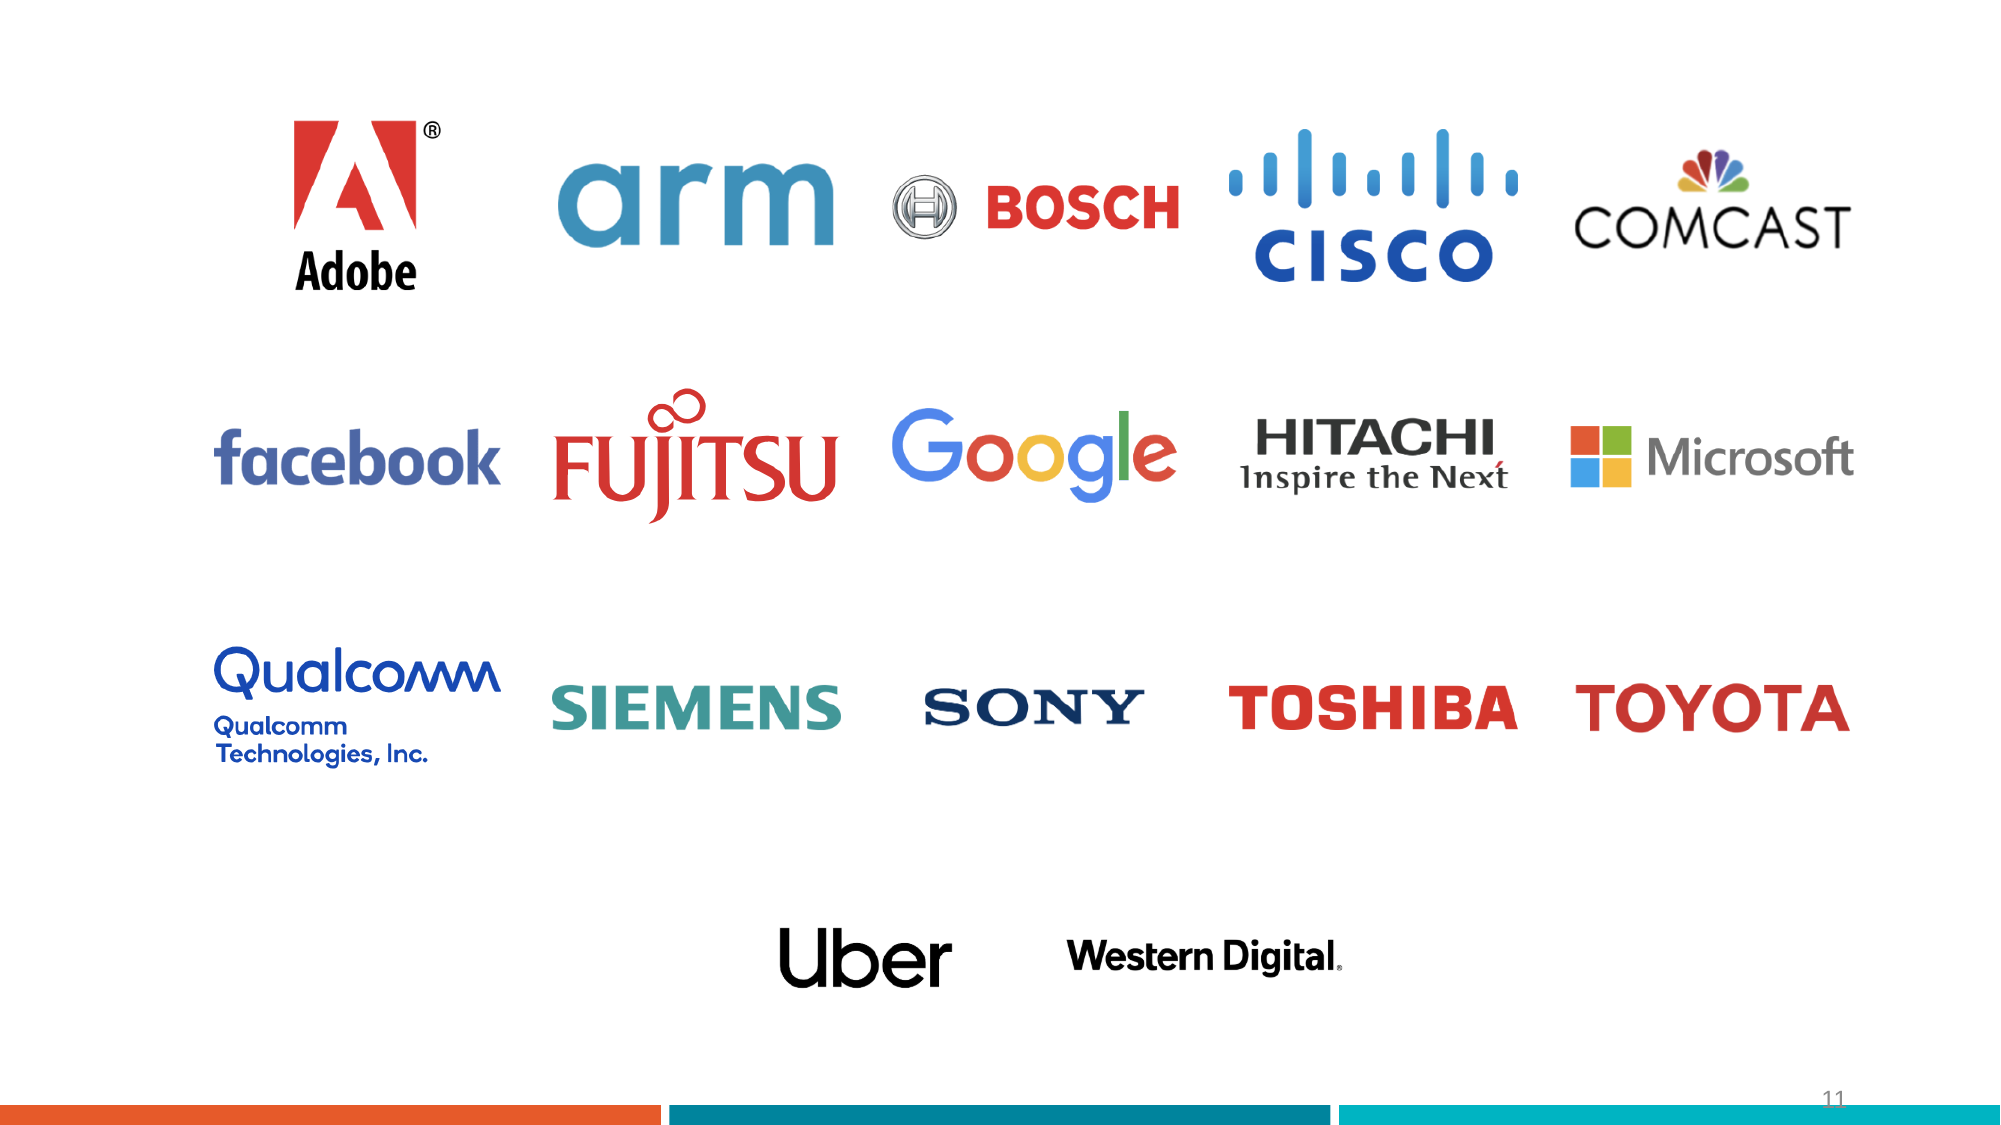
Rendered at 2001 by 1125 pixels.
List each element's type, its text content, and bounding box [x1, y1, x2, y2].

picture [52, 52, 1948, 1073]
slide_number <number> [1412, 1068, 1863, 1125]
